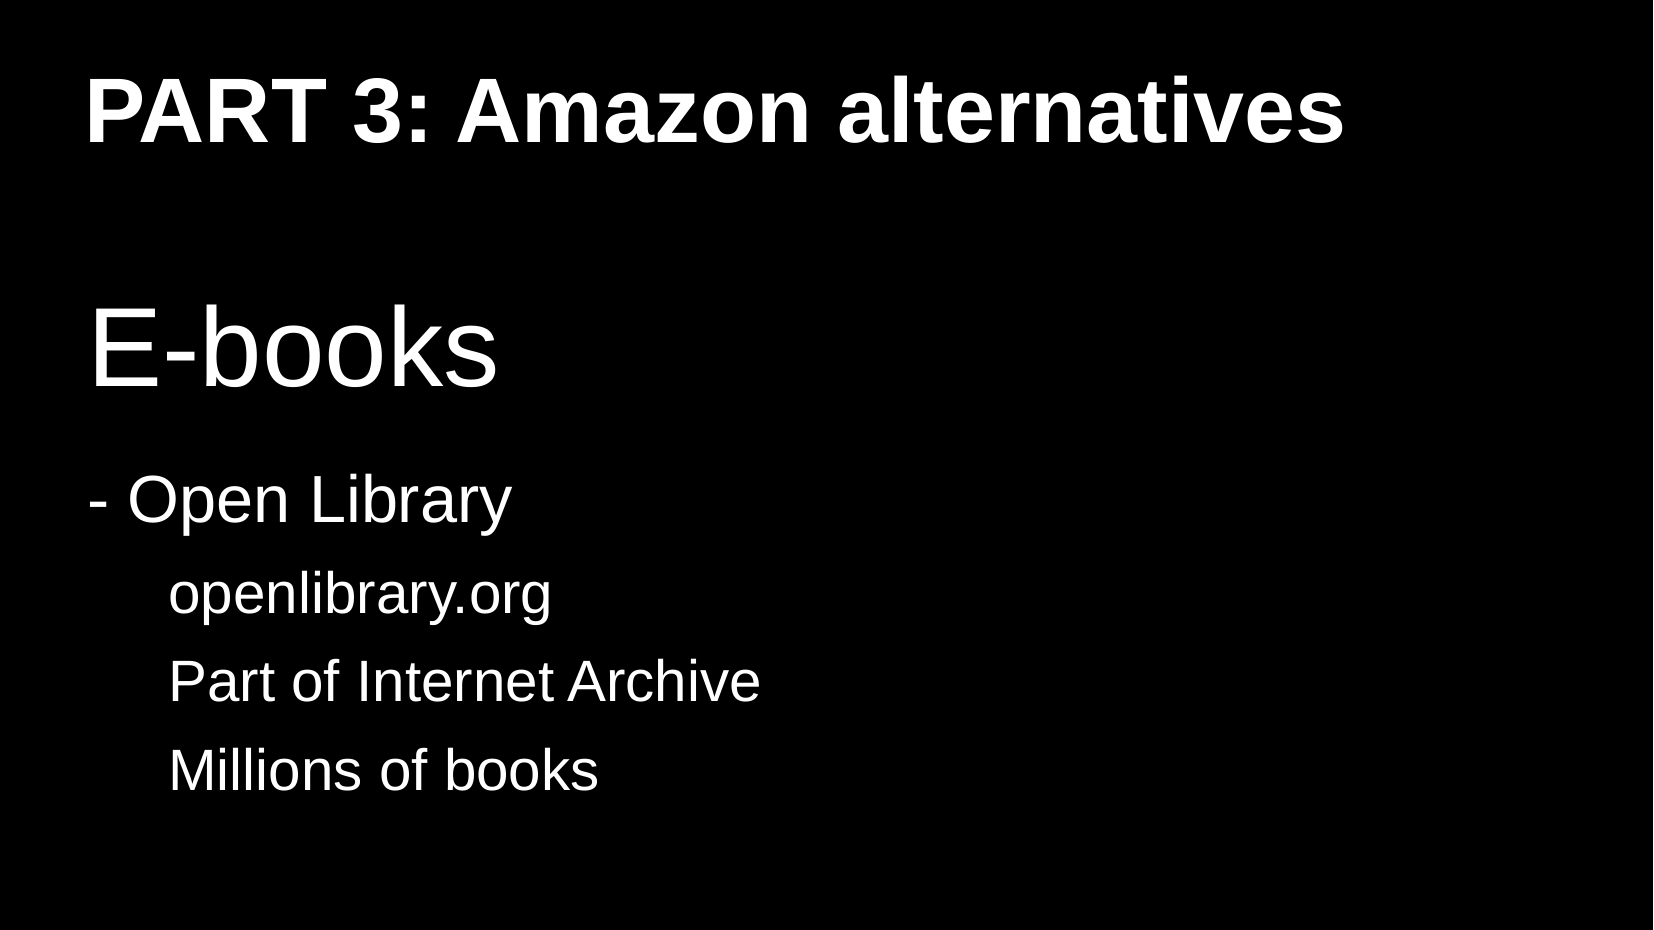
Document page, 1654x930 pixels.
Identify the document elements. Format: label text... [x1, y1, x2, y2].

list E-books [87, 285, 1573, 462]
list - Open Library openlibrary.org Part of Internet Archive Millions of books [87, 462, 1573, 916]
title PART 3: Amazon alternatives [84, 56, 1561, 166]
